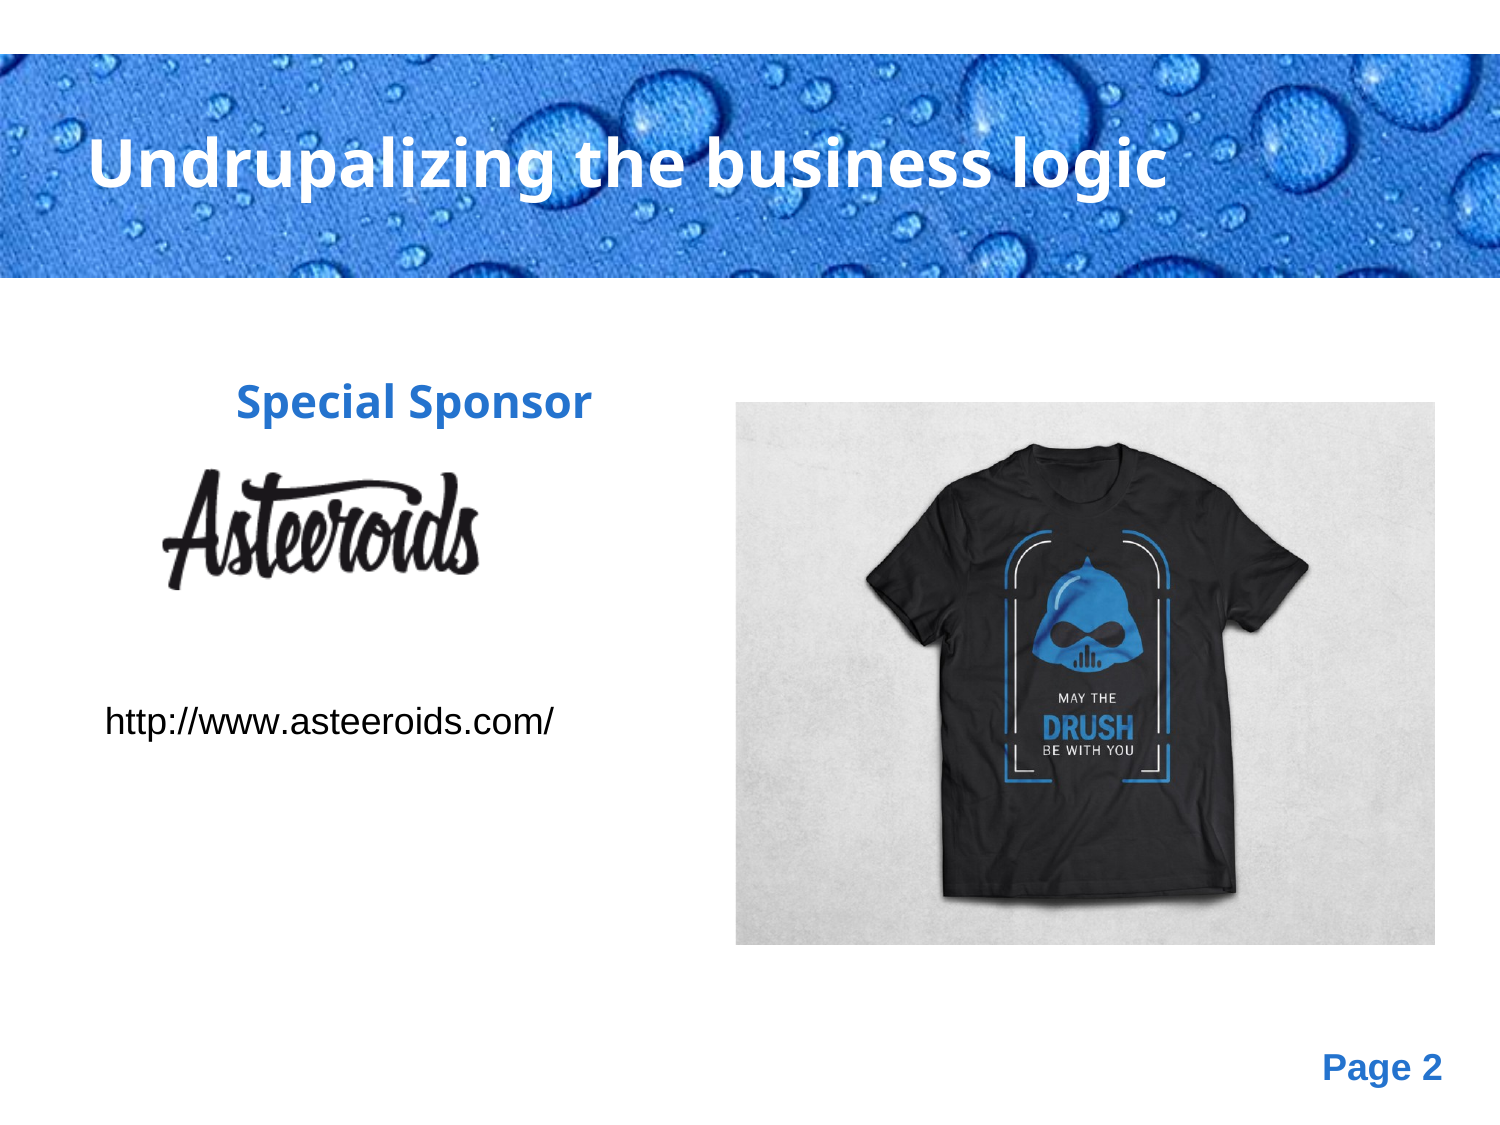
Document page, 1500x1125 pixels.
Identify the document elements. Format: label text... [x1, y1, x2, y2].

text_box Undrupalizing the business logic [71, 112, 1185, 209]
picture [0, 54, 1500, 278]
text_box Special Sponsor [177, 314, 721, 443]
text_box http://www.asteeroids.com/ [90, 690, 616, 750]
picture [150, 402, 1435, 946]
